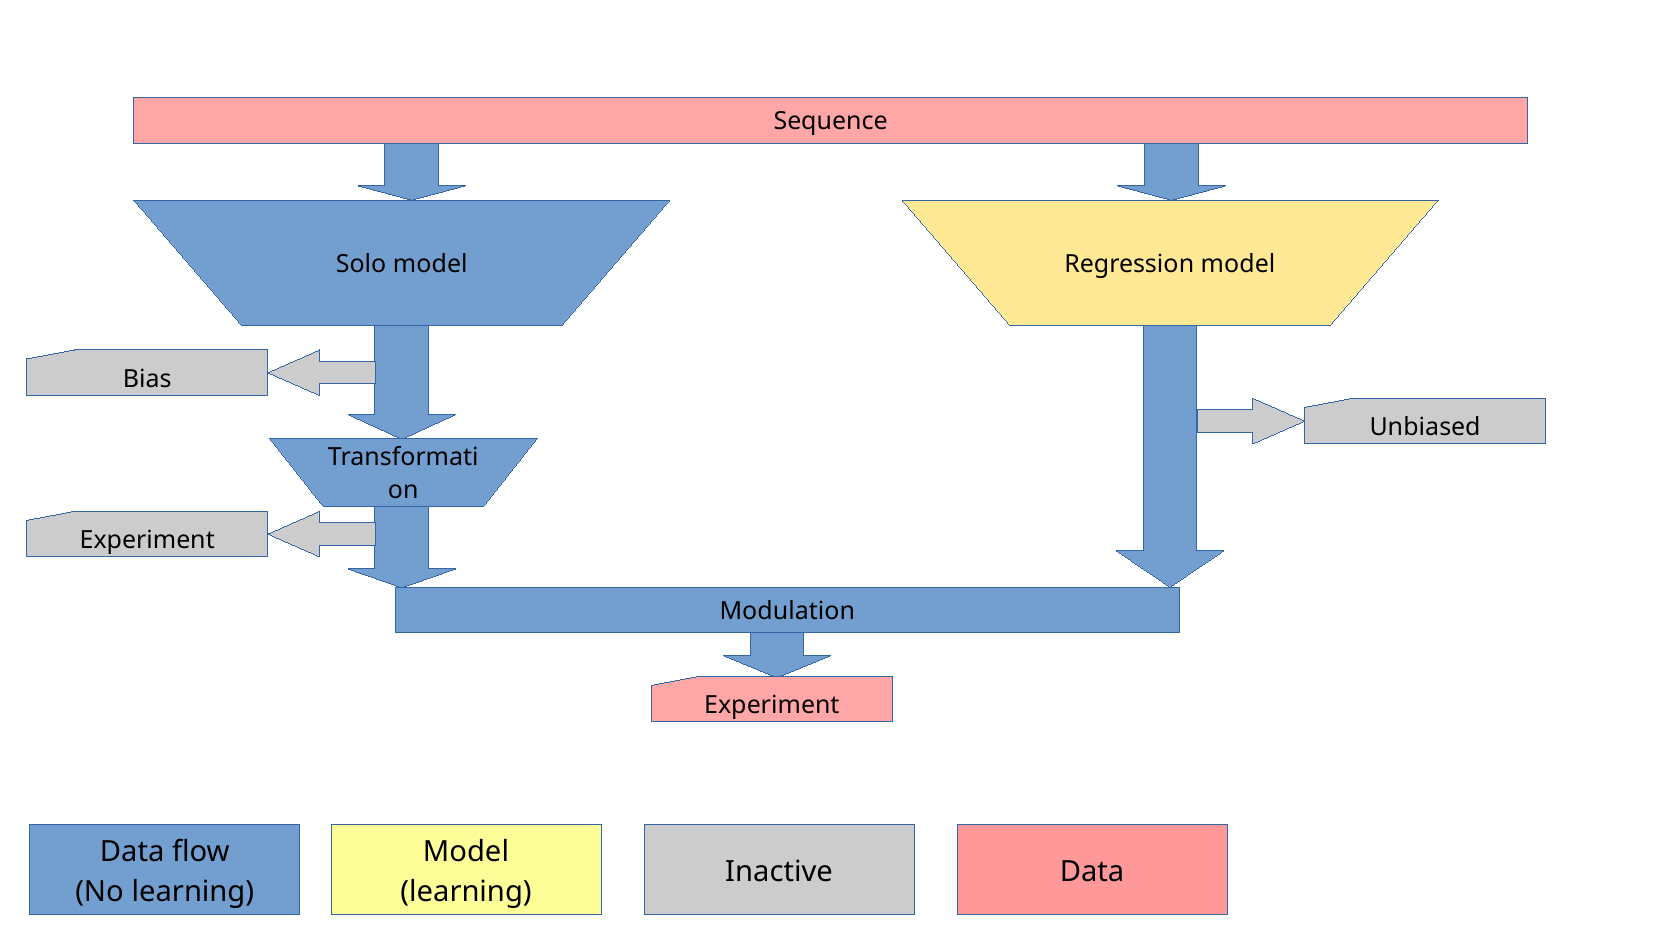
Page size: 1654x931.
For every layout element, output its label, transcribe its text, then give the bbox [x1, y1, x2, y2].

text_box [723, 632, 831, 676]
text_box Bias [26, 349, 268, 396]
text_box Solo model [133, 200, 670, 326]
text_box [267, 507, 456, 588]
text_box Sequence [133, 97, 1528, 144]
text_box Model (learning) [331, 824, 602, 915]
text_box Data flow (No learning) [29, 824, 300, 915]
text_box Unbiased [1304, 398, 1546, 444]
text_box Data [957, 824, 1228, 915]
text_box Experiment [26, 511, 268, 557]
text_box Modulation [395, 587, 1180, 633]
text_box Experiment [651, 676, 893, 722]
text_box [358, 143, 466, 201]
text_box [1116, 325, 1304, 588]
text_box Inactive [644, 824, 915, 915]
text_box [1117, 143, 1226, 201]
text_box Transformation [269, 438, 538, 507]
text_box Regression model [902, 200, 1439, 326]
text_box [267, 325, 456, 438]
